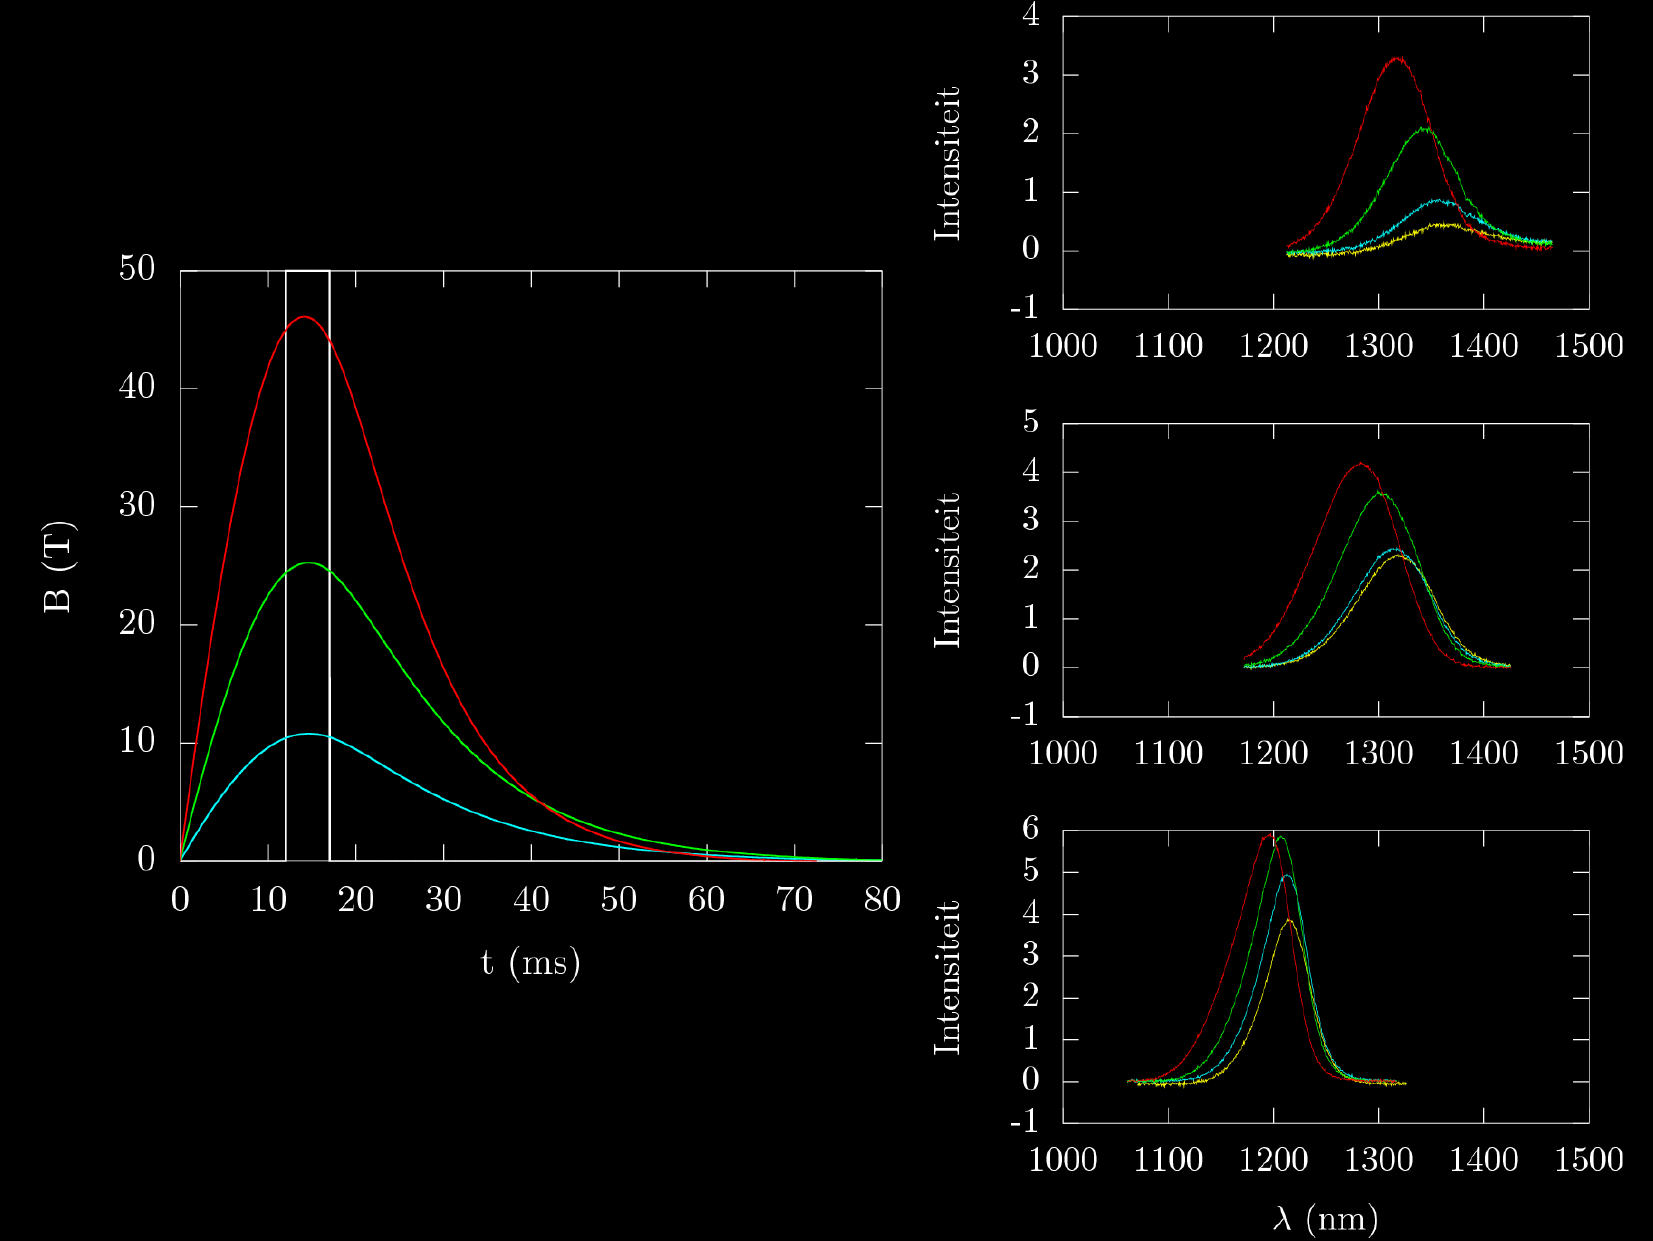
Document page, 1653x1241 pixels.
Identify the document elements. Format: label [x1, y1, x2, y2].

picture [933, 0, 1623, 1241]
picture [37, 254, 901, 986]
